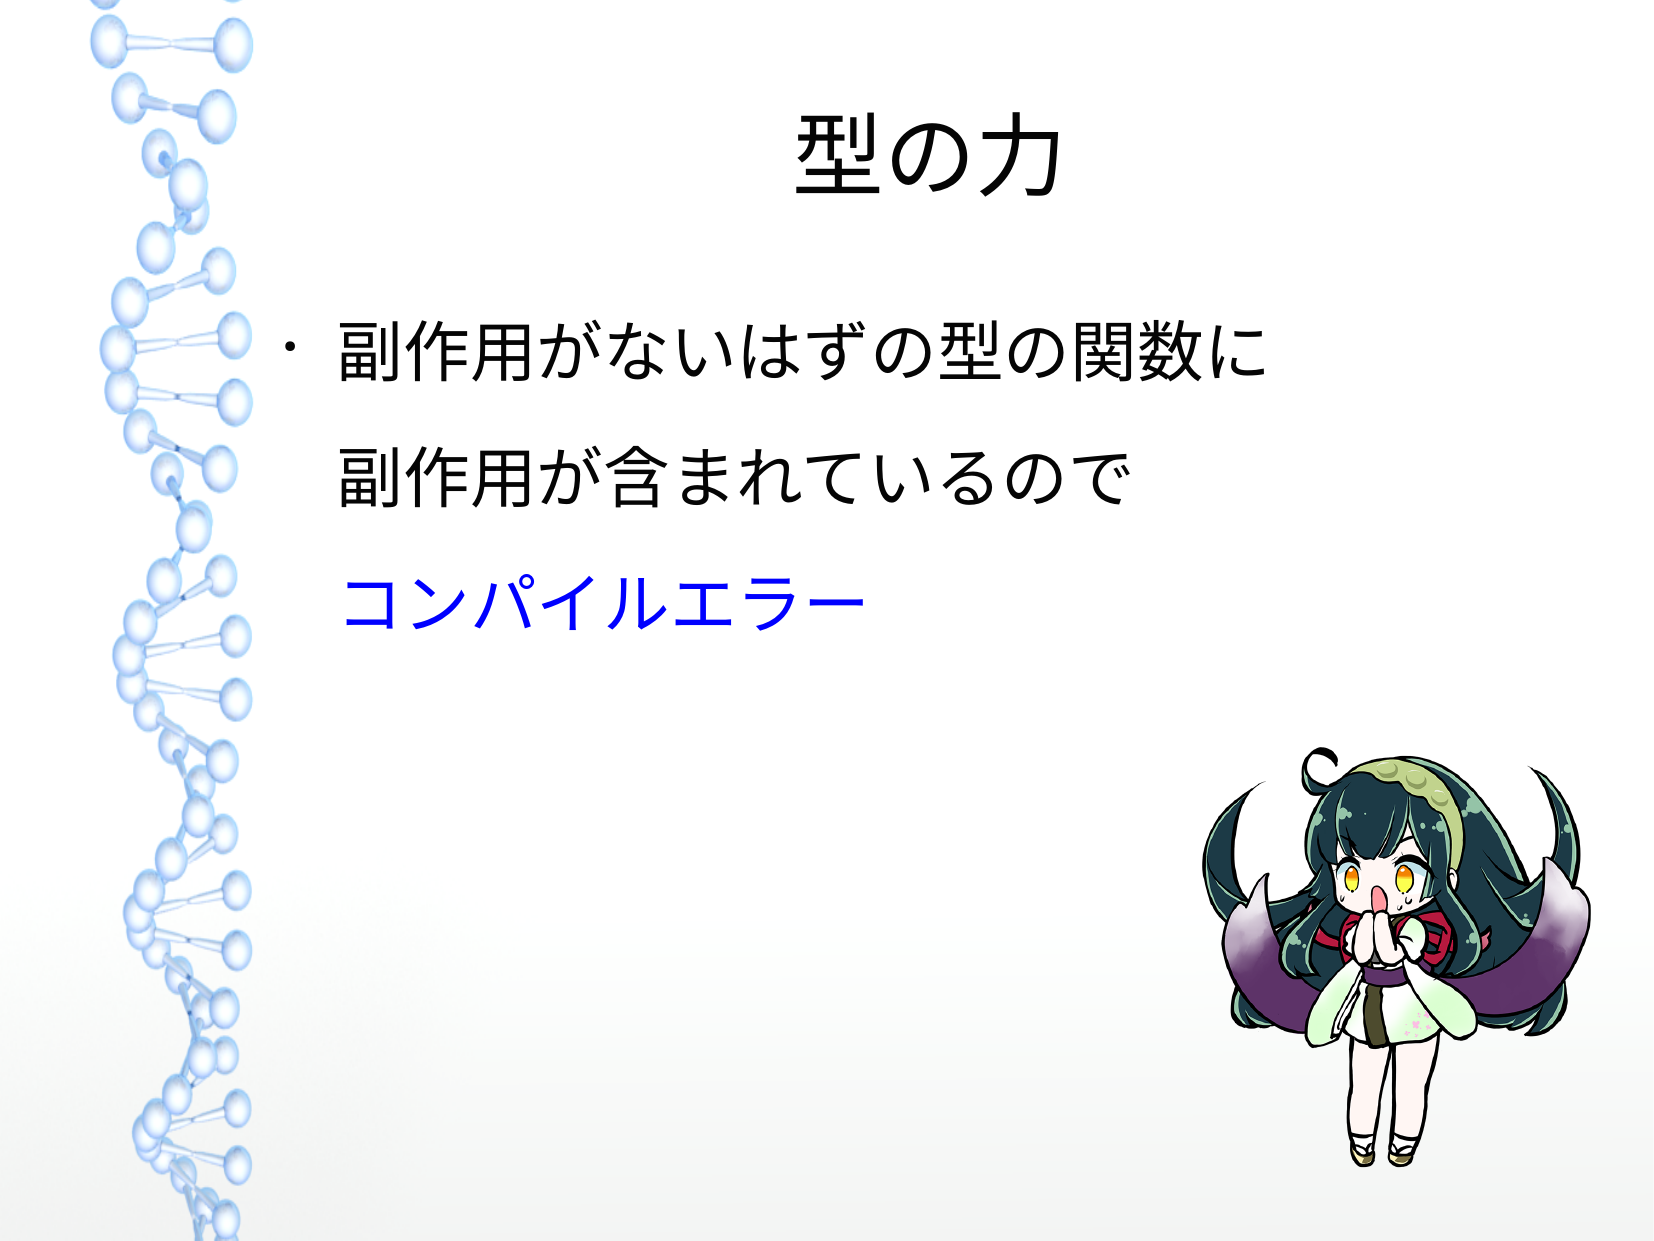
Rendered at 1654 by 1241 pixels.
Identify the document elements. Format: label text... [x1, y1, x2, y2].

picture [0, 0, 1654, 1241]
list 副作用がないはずの型の関数に 副作用が含まれているので コンパイルエラー [265, 299, 1595, 1019]
title 型の力 [265, 47, 1595, 252]
